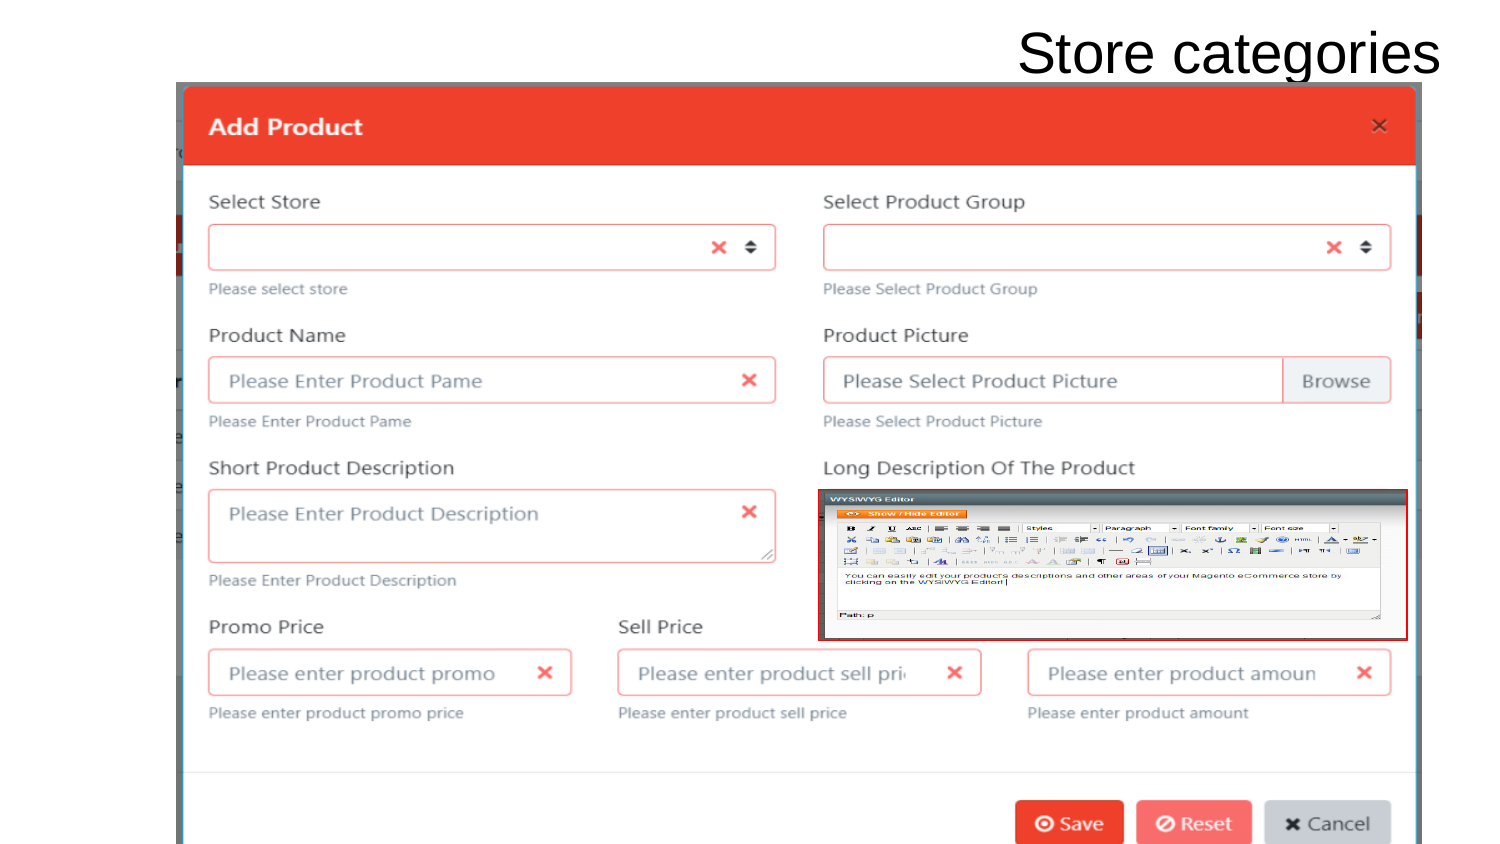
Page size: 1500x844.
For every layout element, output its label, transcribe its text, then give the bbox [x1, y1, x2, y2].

title Store categories [59, 0, 1458, 94]
picture [176, 82, 1422, 844]
